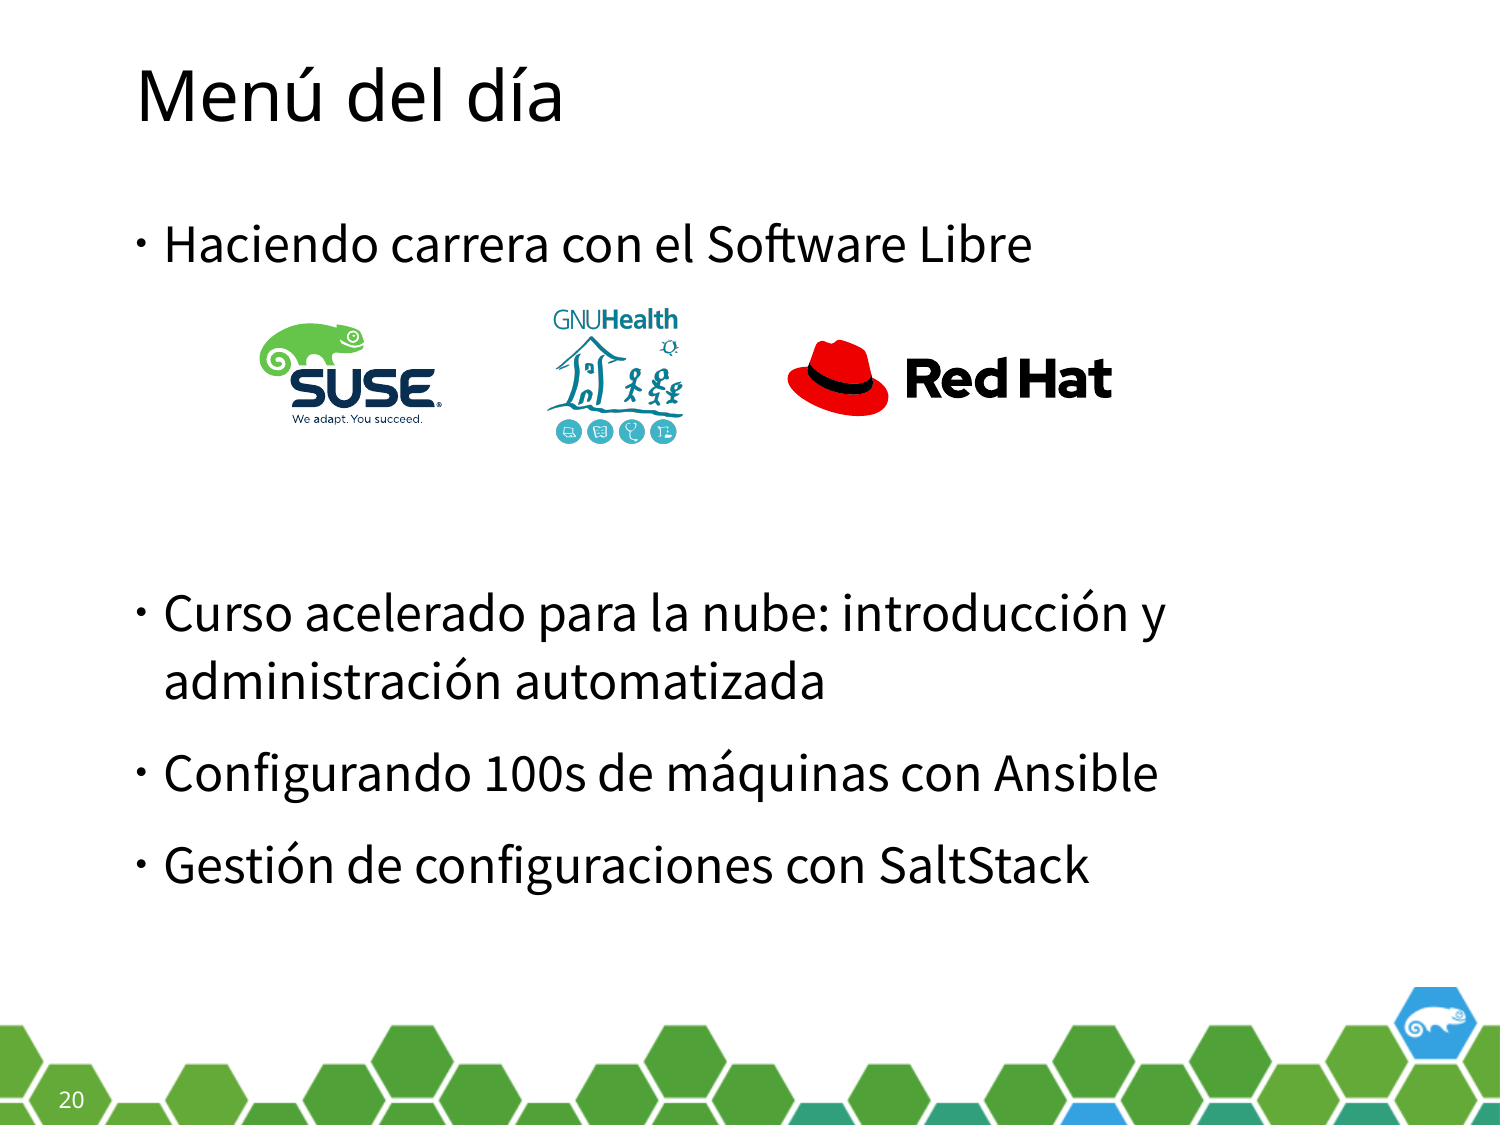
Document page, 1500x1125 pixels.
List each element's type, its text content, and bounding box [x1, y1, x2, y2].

picture [787, 339, 1113, 417]
picture [259, 323, 442, 425]
picture [0, 987, 1500, 1125]
title Menú del día [135, 12, 1372, 175]
list Haciendo carrera con el Software Libre Curso acelerado para la nube: introducción y administración automatizada Configurando 100s de máquinas con Ansible Gestión de configuraciones con SaltStack [135, 208, 1372, 862]
picture [547, 308, 683, 444]
